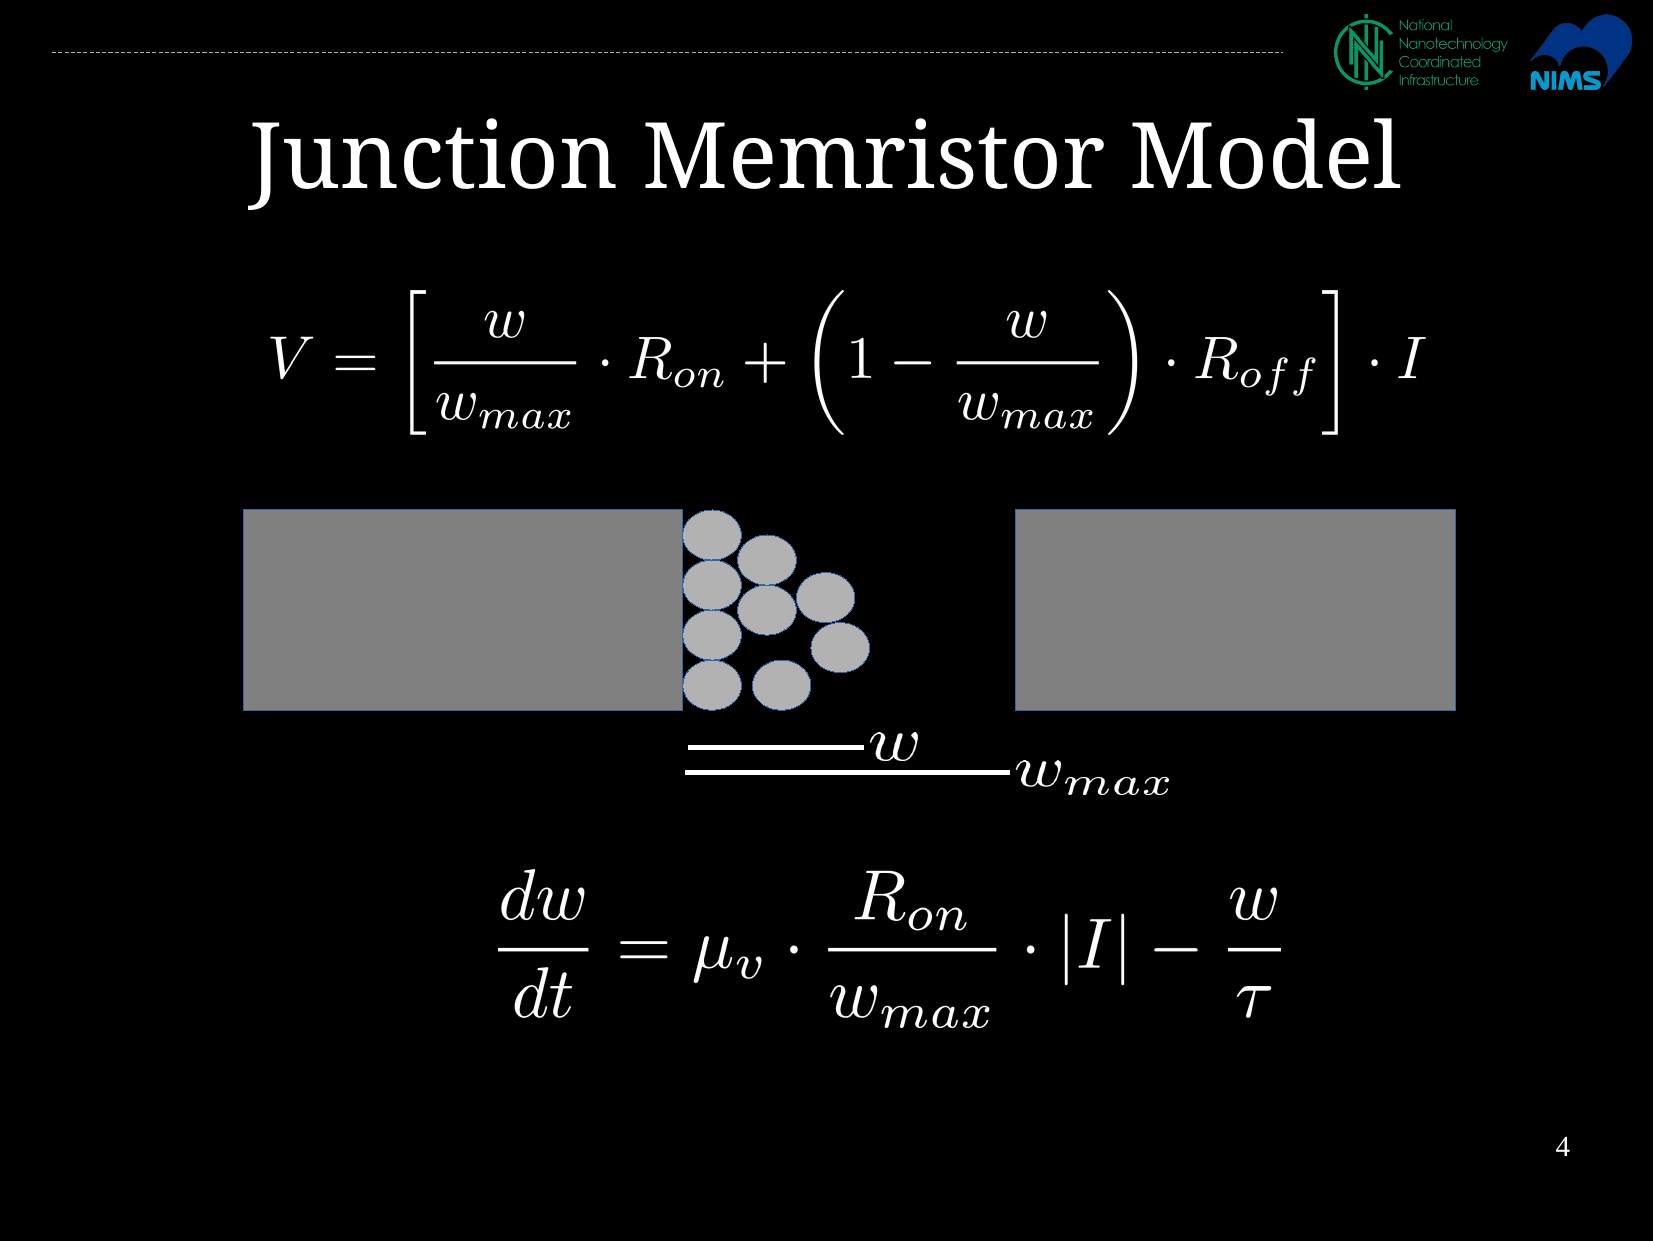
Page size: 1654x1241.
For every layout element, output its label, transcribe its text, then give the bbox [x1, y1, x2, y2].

text_box [737, 534, 870, 673]
picture [270, 290, 1426, 436]
picture [498, 869, 1281, 1028]
picture [1015, 760, 1169, 796]
text_box [752, 660, 811, 711]
picture [1333, 14, 1508, 90]
picture [1536, 81, 1542, 90]
picture [869, 732, 918, 761]
text_box [1015, 509, 1456, 711]
text_box [243, 509, 742, 711]
title Junction Memristor Model [82, 49, 1571, 257]
picture [1530, 14, 1632, 90]
